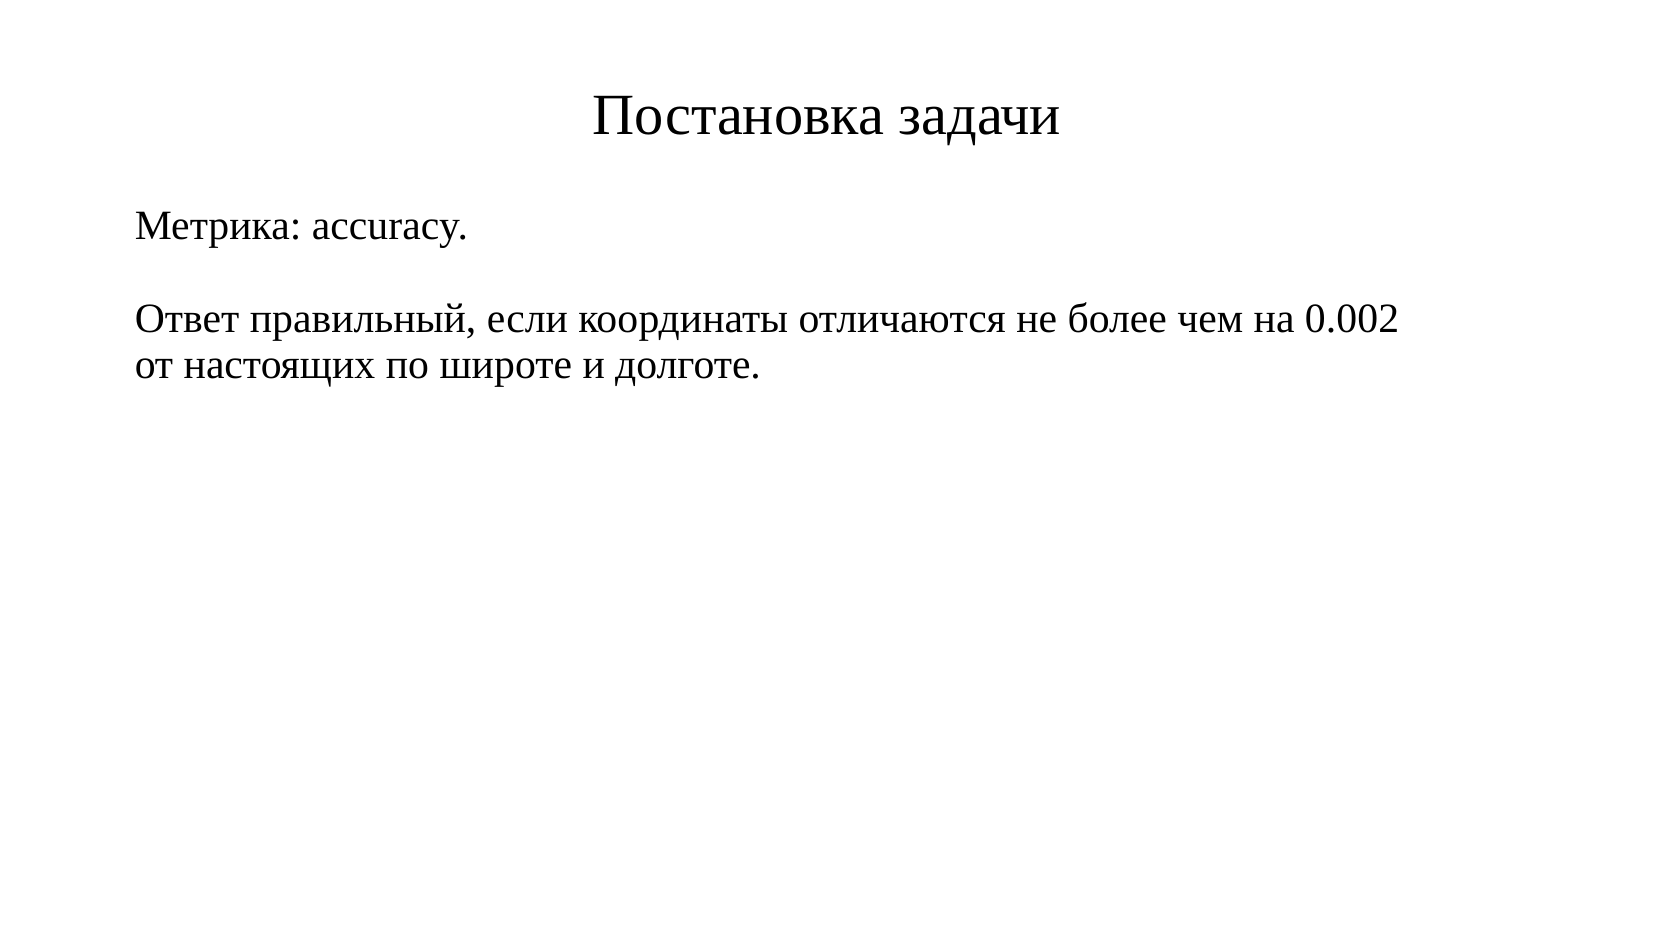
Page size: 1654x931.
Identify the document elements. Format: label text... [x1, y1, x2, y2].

text_box Постановка задачи [577, 75, 1076, 155]
text_box Метрика: accuracy. Ответ правильный, если координаты отличаются не более чем на 0.002 от настоящих по широте и долготе. [120, 195, 1426, 396]
